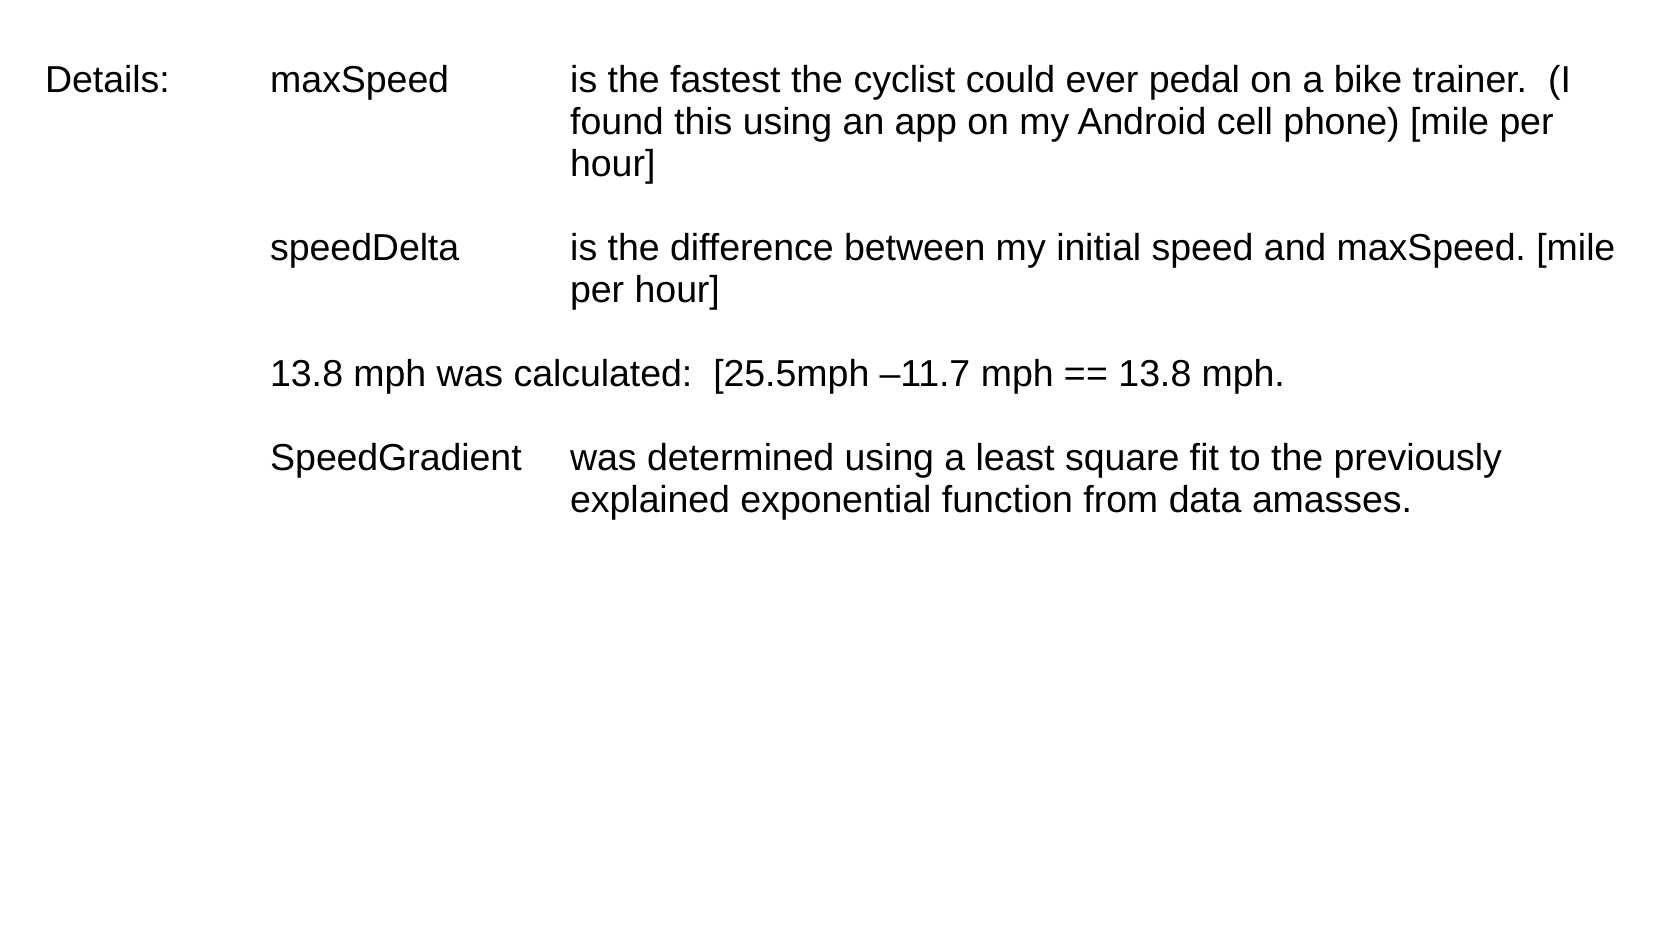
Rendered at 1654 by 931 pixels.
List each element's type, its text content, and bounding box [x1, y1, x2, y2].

text_box Details: maxSpeed is the fastest the cyclist could ever pedal on a bike trainer. (I found this using an app on my Android cell phone) [mile per hour] speedDelta is the difference between my initial speed and maxSpeed. [mile per hour] 13.8 mph was calculated: [25.5mph –11.7 mph == 13.8 mph. SpeedGradient was determined using a least square fit to the previously explained exponential function from data amasses. [30, 51, 1636, 571]
